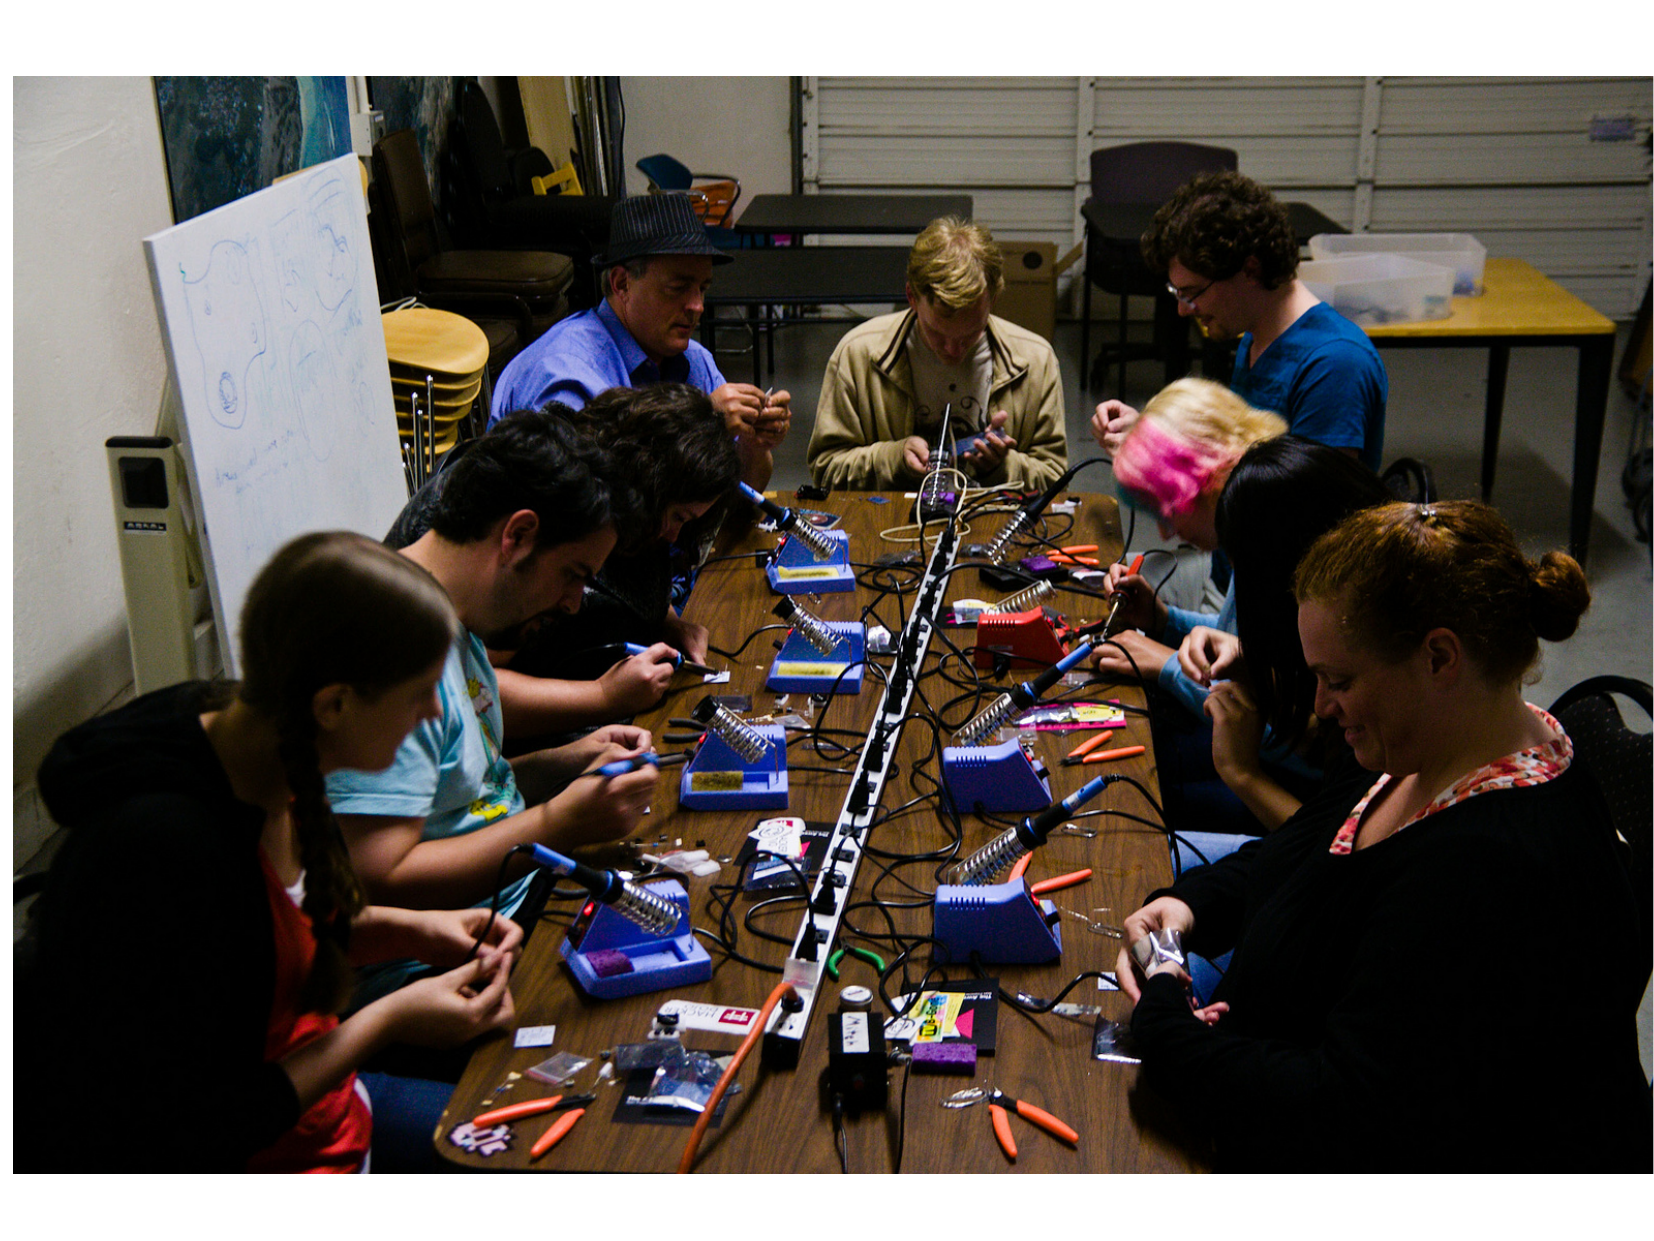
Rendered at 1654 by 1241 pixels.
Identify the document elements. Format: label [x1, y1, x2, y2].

picture [13, 76, 1654, 1174]
